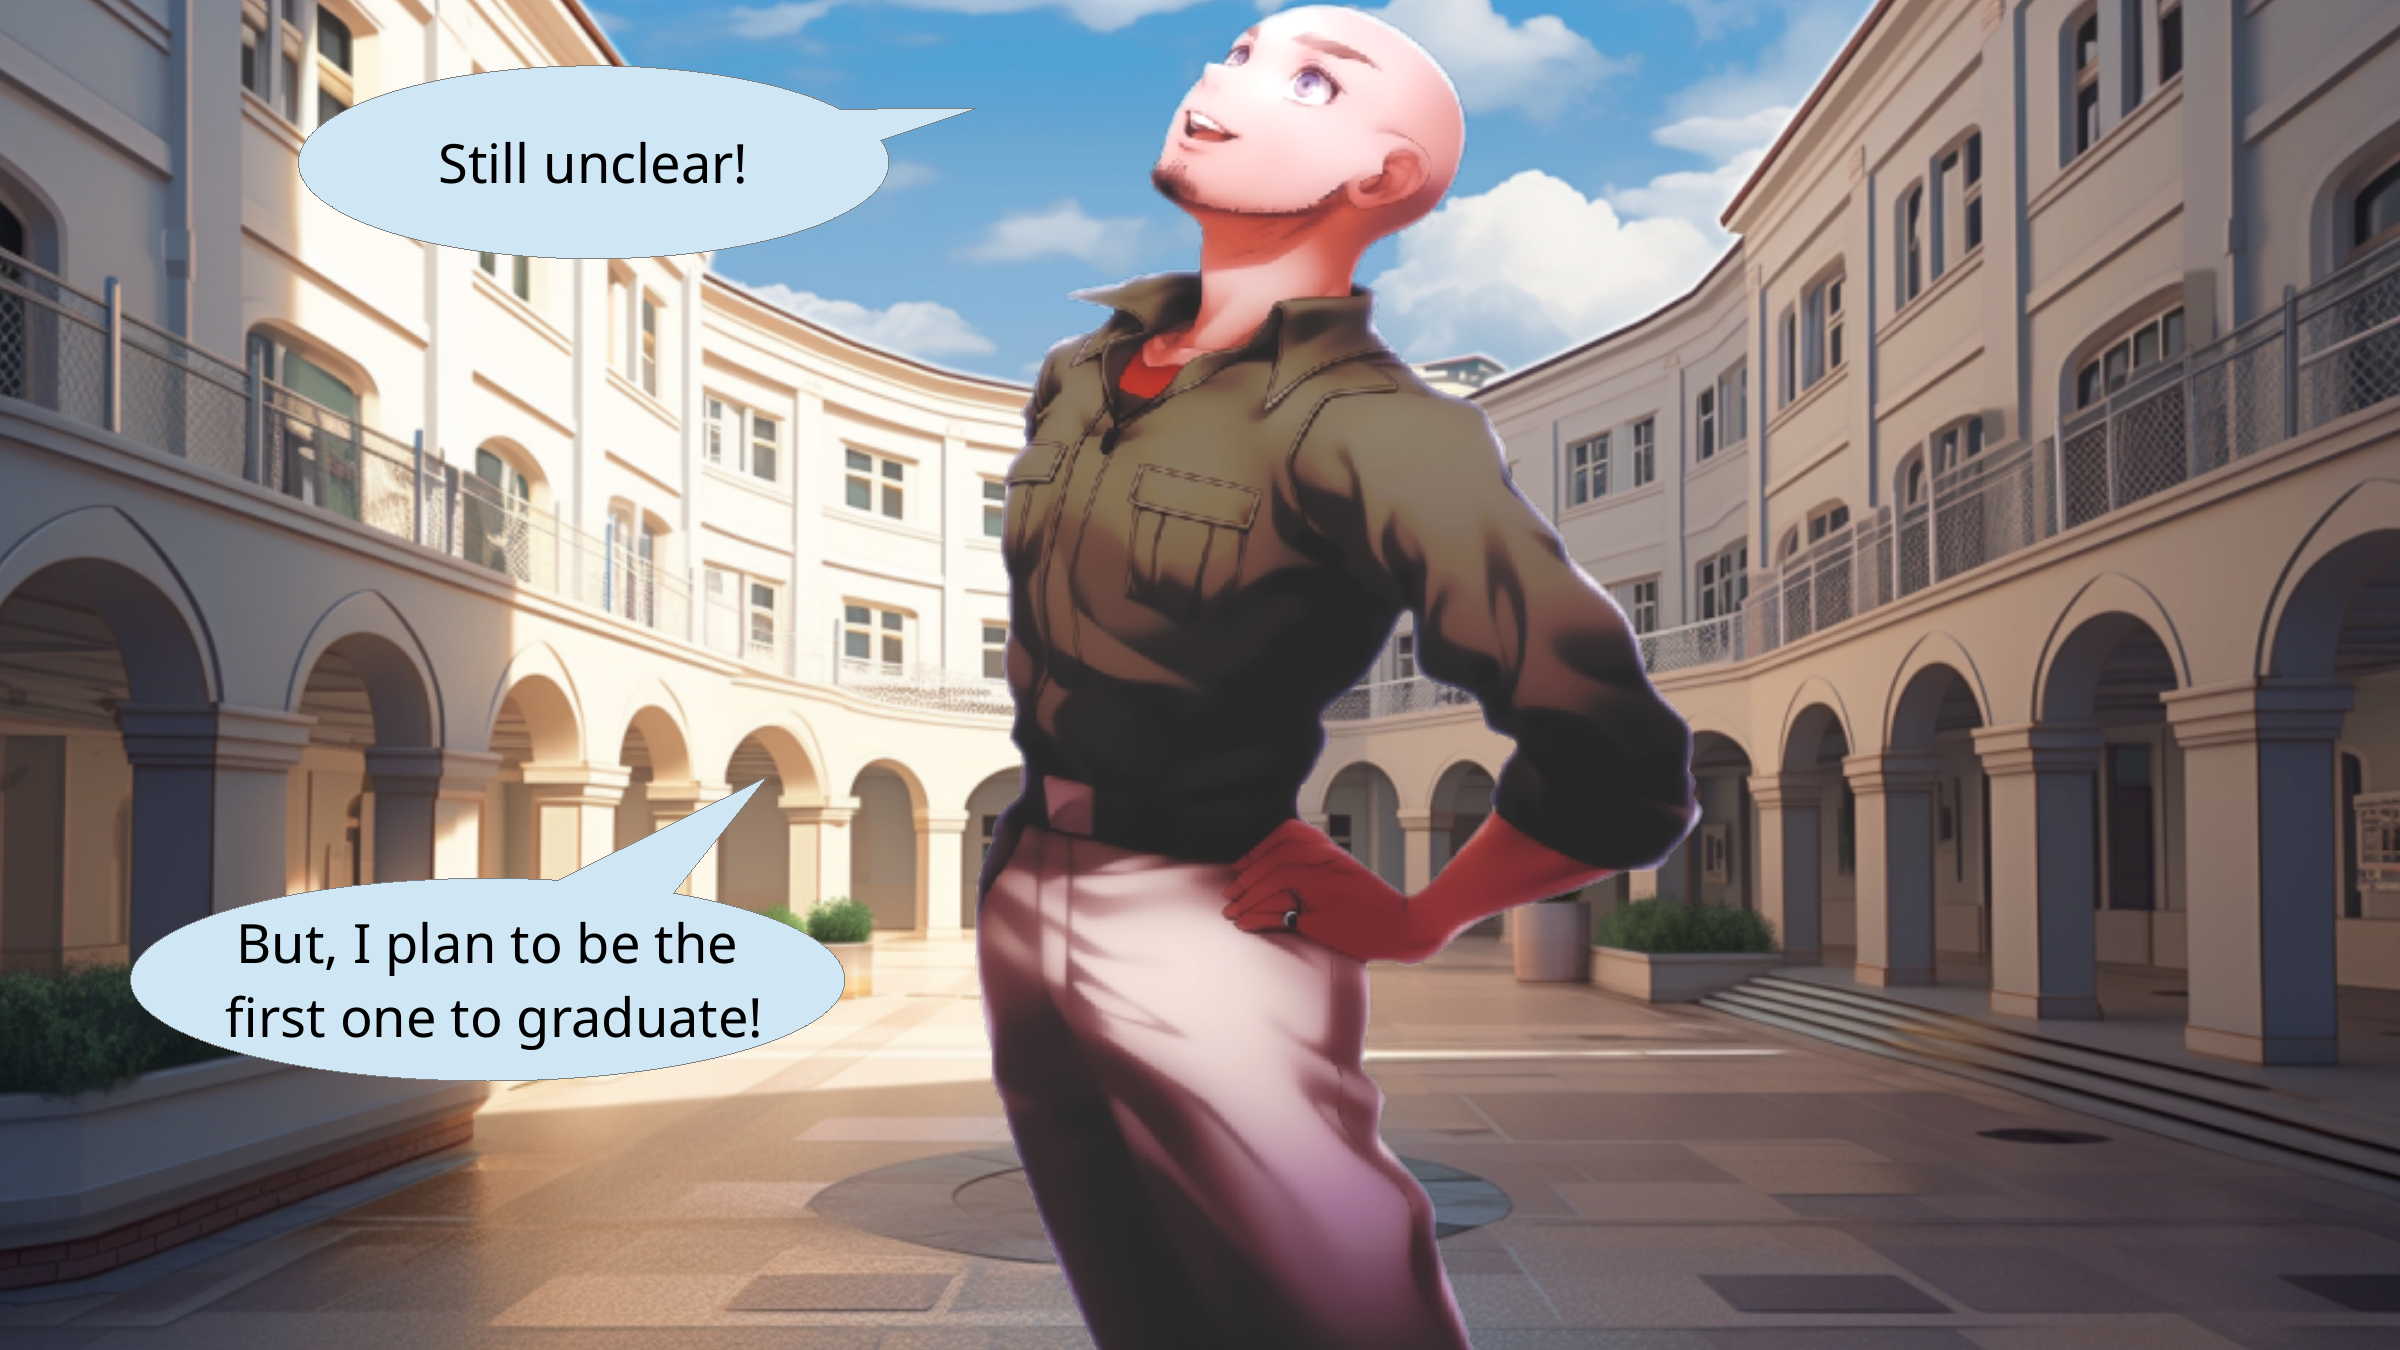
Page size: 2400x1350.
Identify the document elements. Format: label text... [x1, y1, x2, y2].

picture [0, 0, 2400, 1350]
text_box Still unclear! [298, 65, 977, 259]
text_box But, I plan to be the first one to graduate! [130, 776, 845, 1082]
